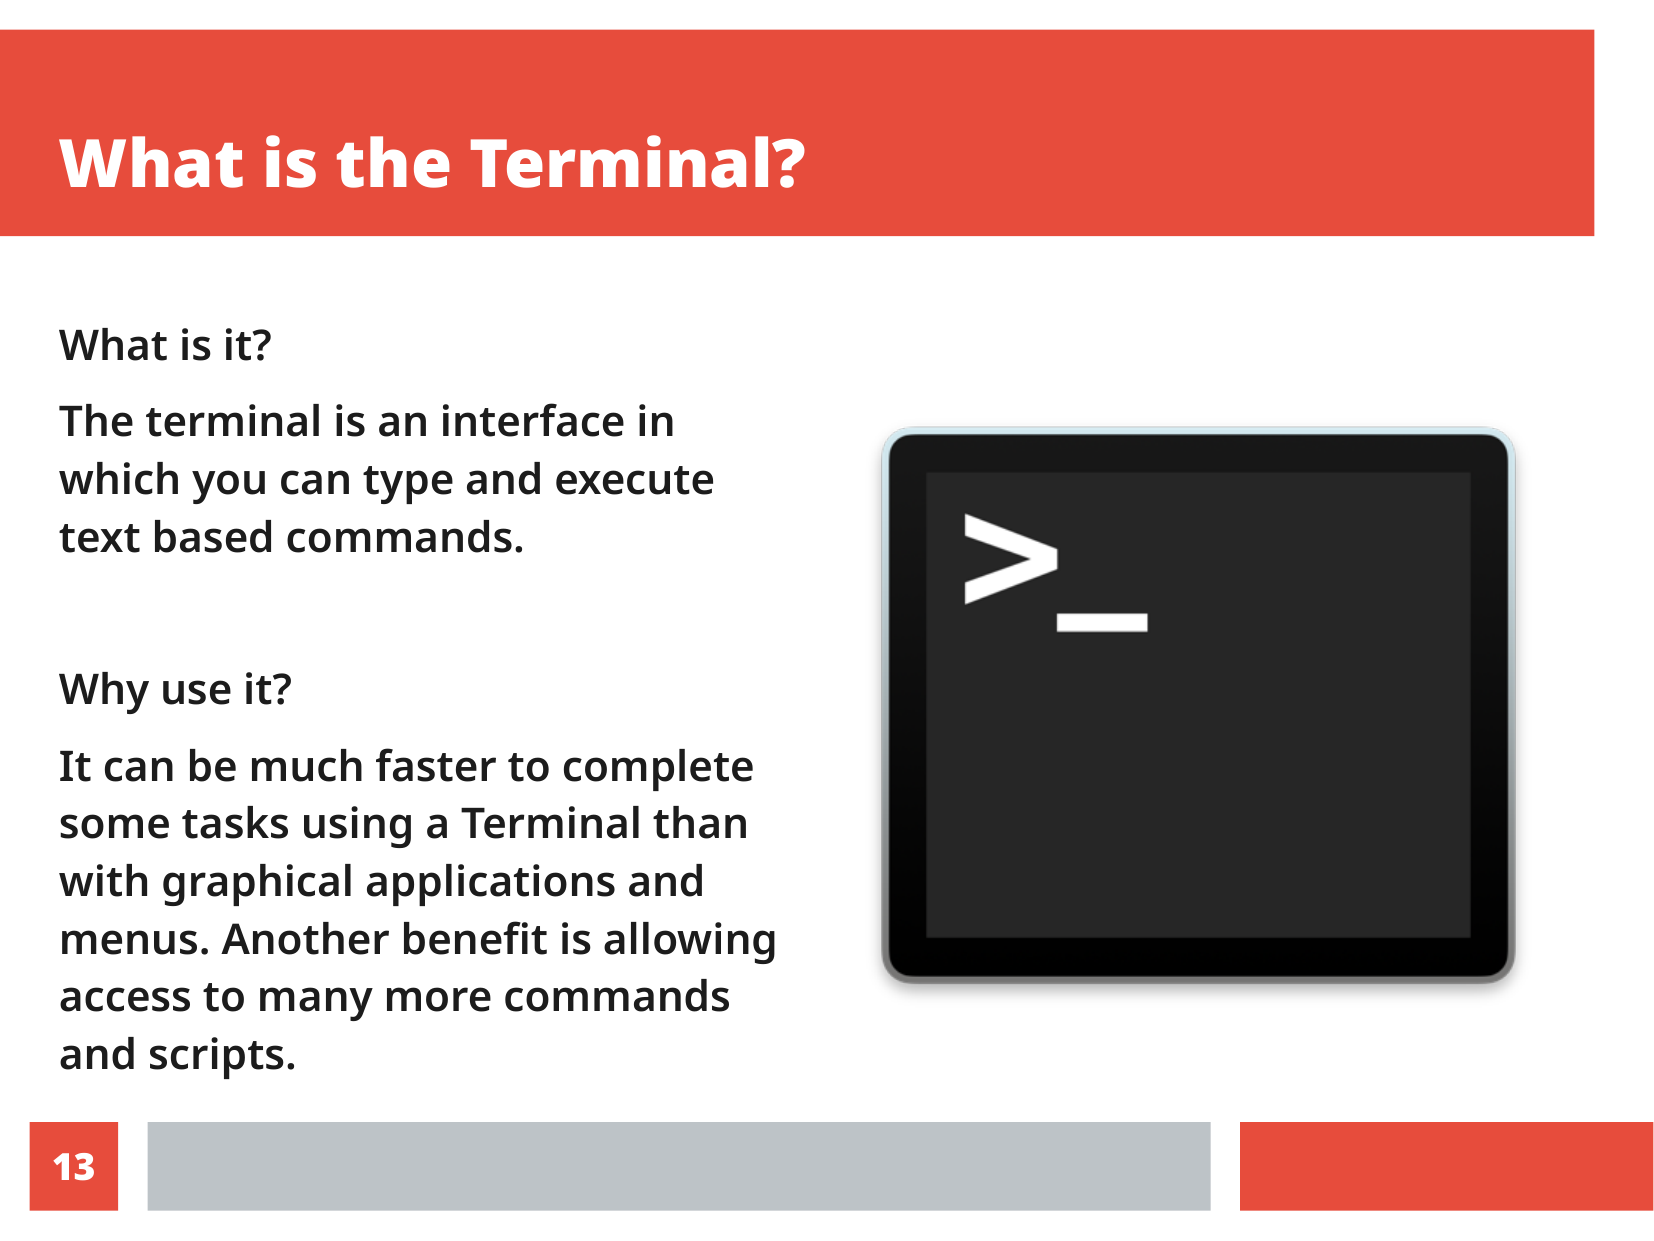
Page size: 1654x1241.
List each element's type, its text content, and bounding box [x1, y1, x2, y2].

picture [830, 341, 1566, 1077]
list What is it? The terminal is an interface in which you can type and execute text based commands. Why use it? It can be much faster to complete some tasks using a Terminal than with graphical applications and menus. Another benefit is allowing access to many more commands and scripts. [59, 315, 794, 1083]
title What is the Terminal? [59, 59, 1595, 207]
